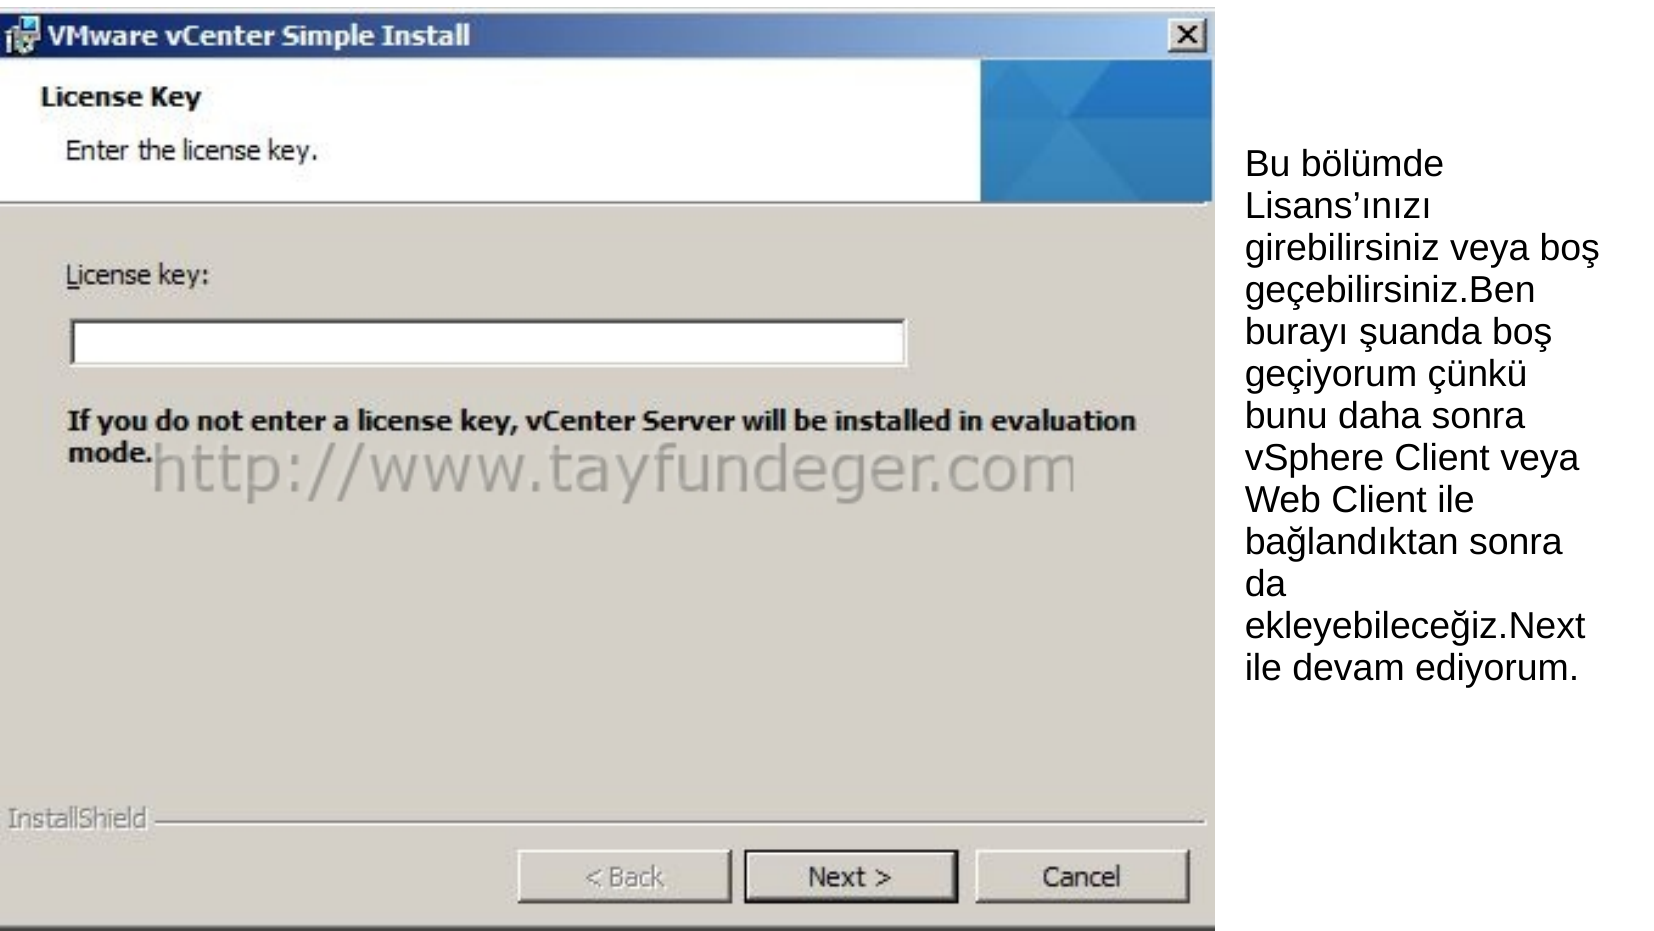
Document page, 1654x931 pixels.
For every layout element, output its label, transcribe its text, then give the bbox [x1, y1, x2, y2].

text_box Bu bölümde Lisans’ınızı girebilirsiniz veya boş geçebilirsiniz.Ben burayı şuanda boş geçiyorum çünkü bunu daha sonra vSphere Client veya Web Client ile bağlandıktan sonra da ekleyebileceğiz.Next ile devam ediyorum. [1230, 135, 1624, 690]
picture [0, 7, 1215, 931]
